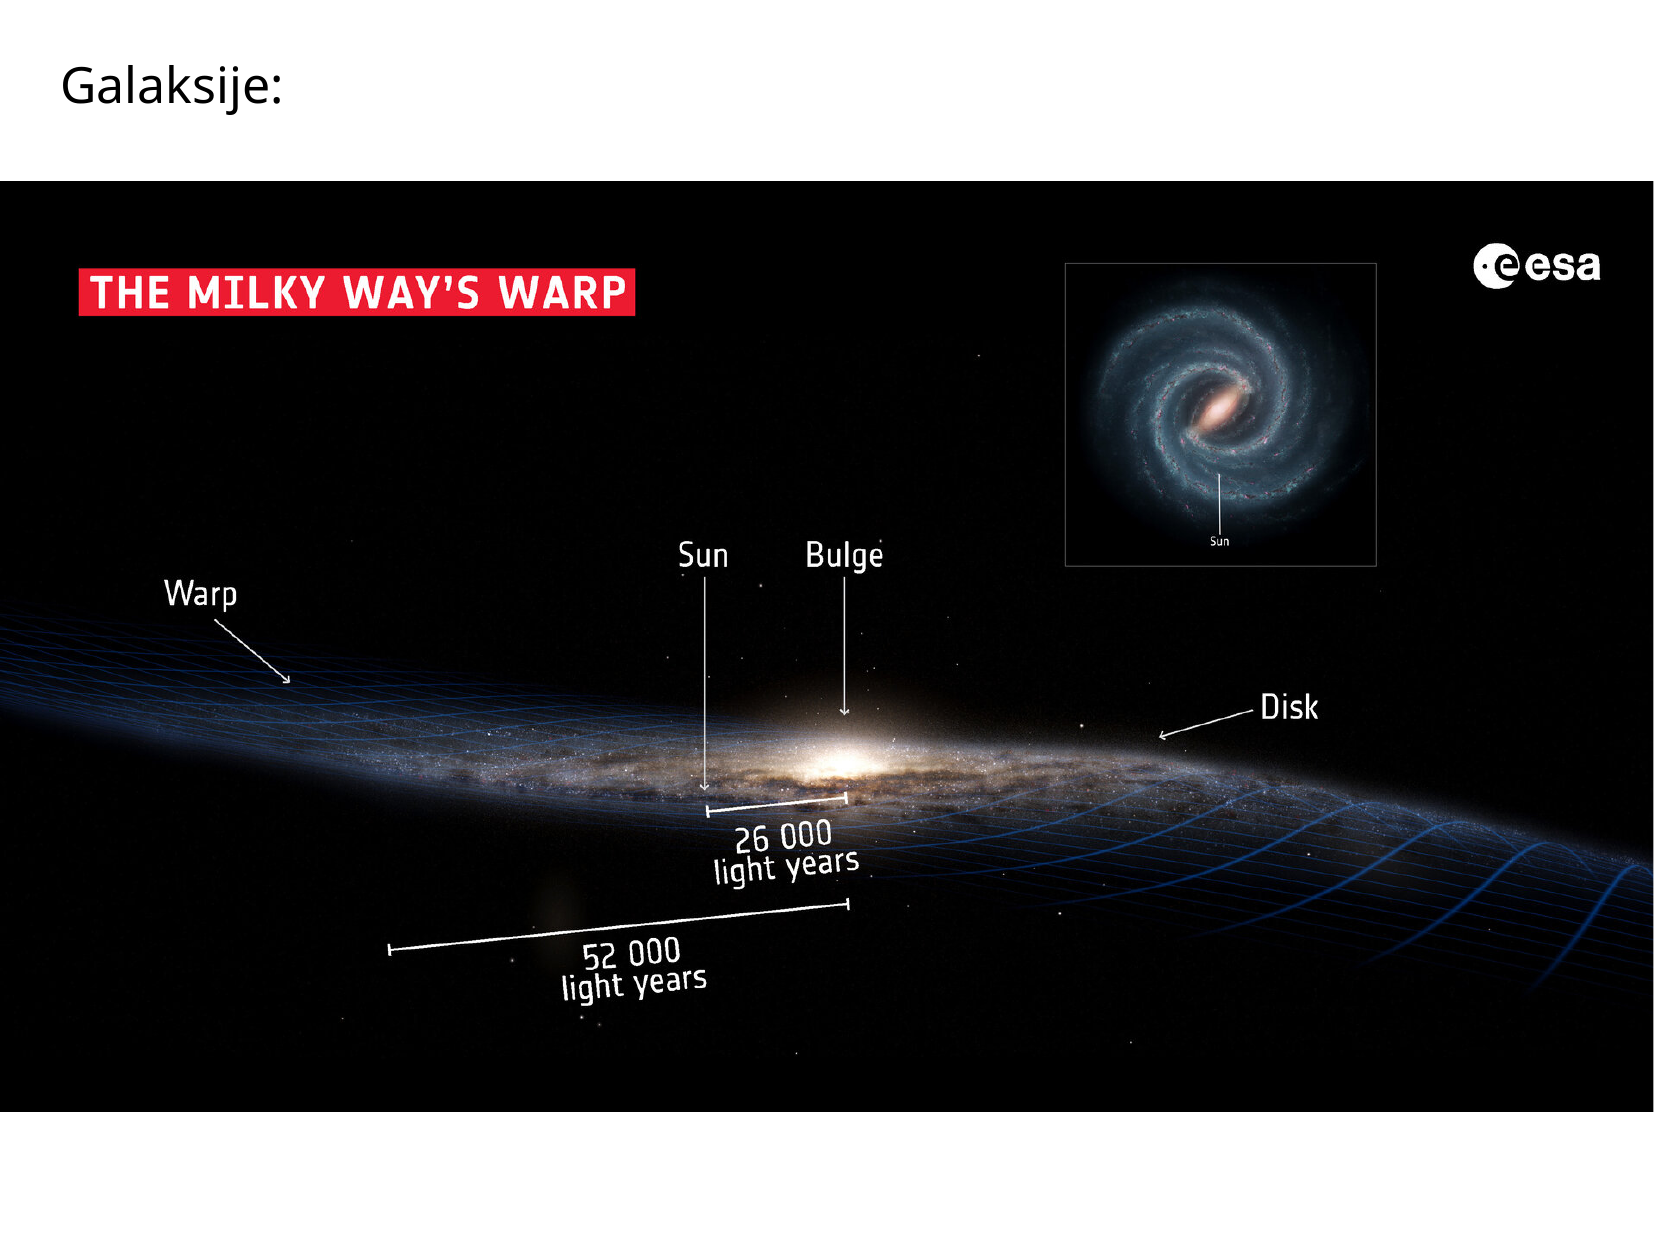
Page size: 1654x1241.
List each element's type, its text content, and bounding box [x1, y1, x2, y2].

picture [0, 181, 1654, 1113]
title Galaksije: [59, 17, 1648, 150]
